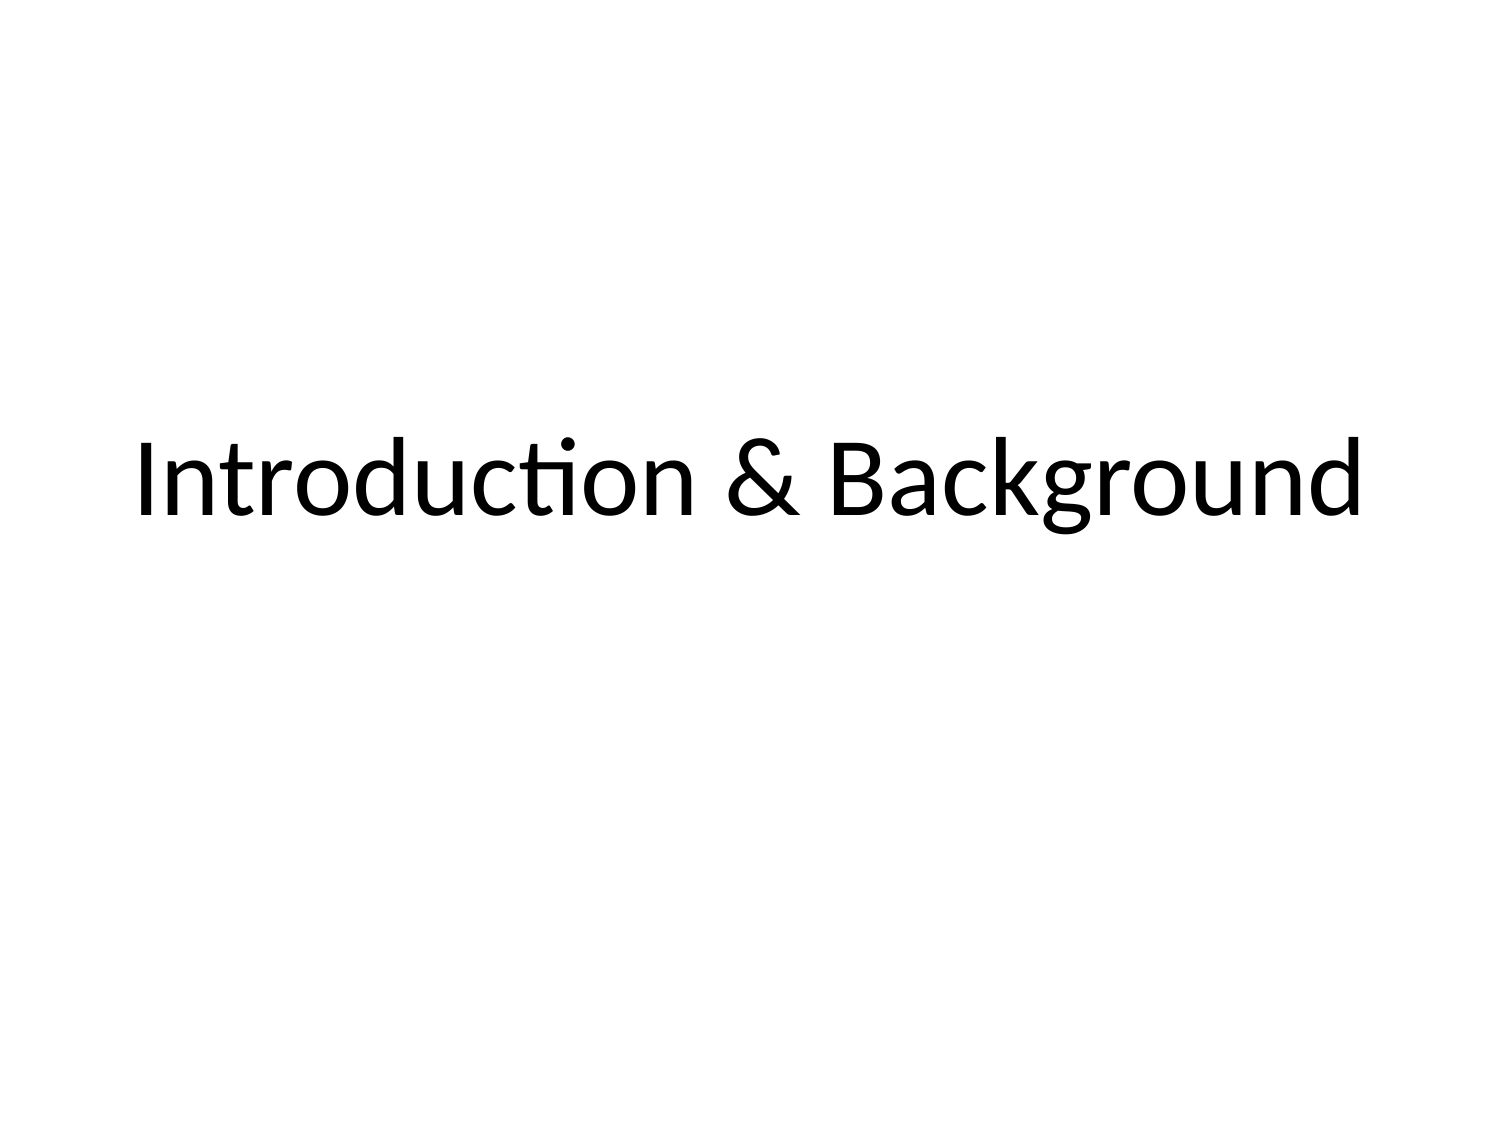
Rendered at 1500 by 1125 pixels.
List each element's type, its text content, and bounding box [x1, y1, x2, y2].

title Introduction & Background [112, 349, 1388, 591]
